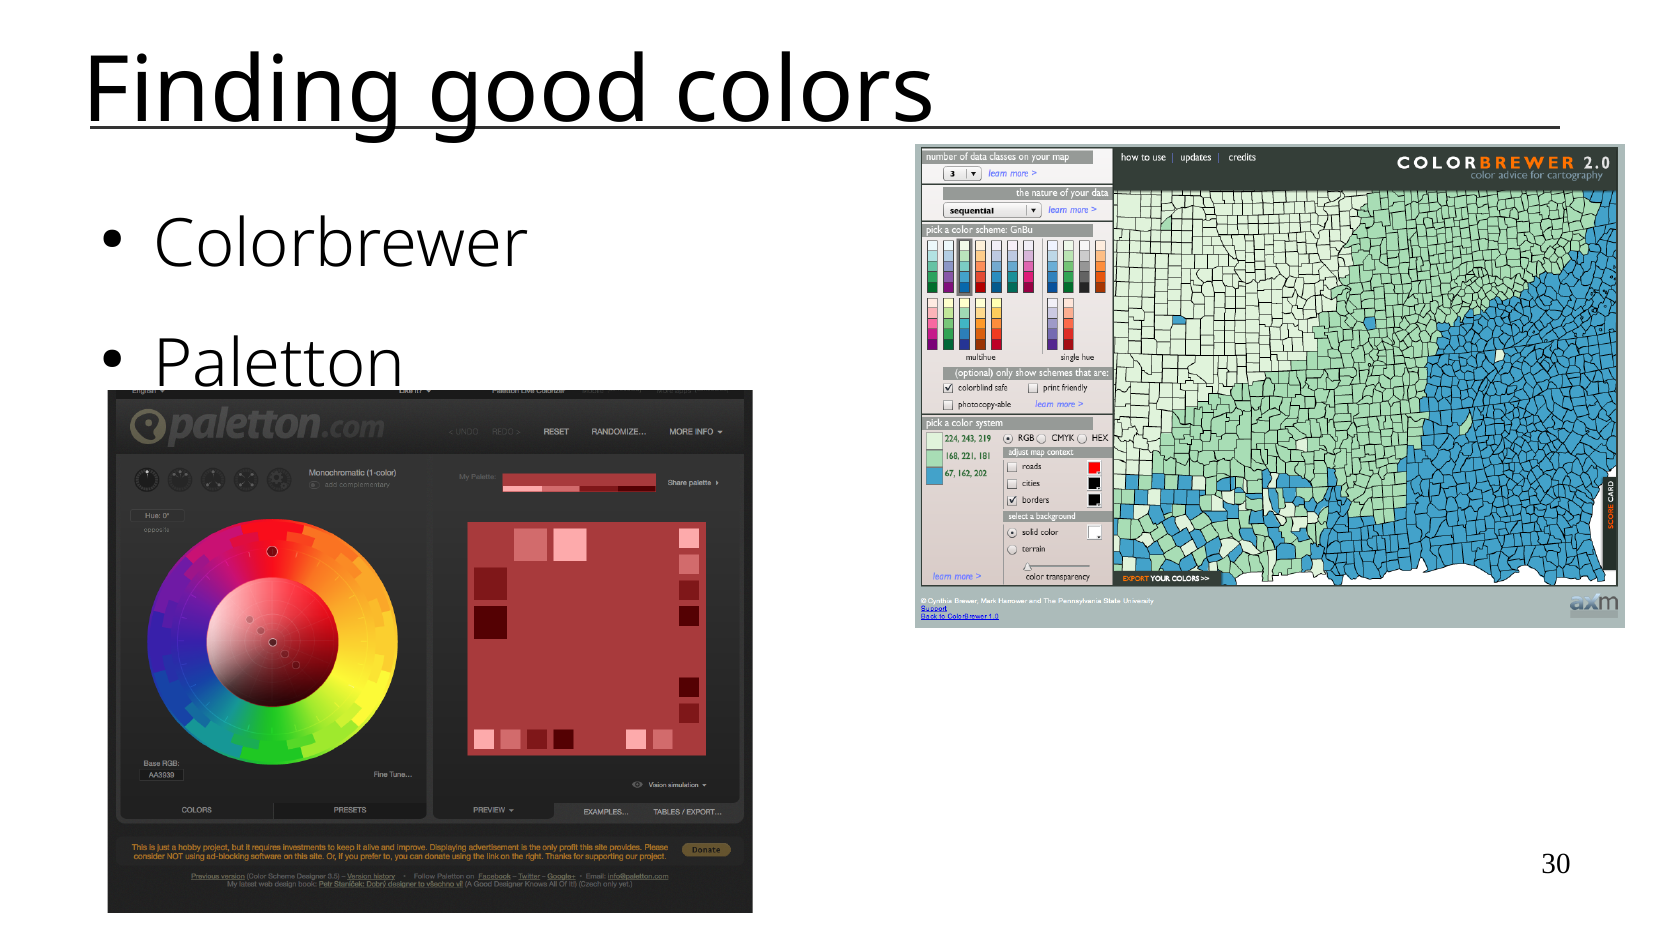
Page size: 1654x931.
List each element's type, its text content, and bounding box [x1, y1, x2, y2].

picture [107, 390, 753, 913]
list Colorbrewer Paletton [82, 195, 1571, 811]
title Finding good colors [82, 32, 1571, 140]
picture [915, 144, 1625, 628]
